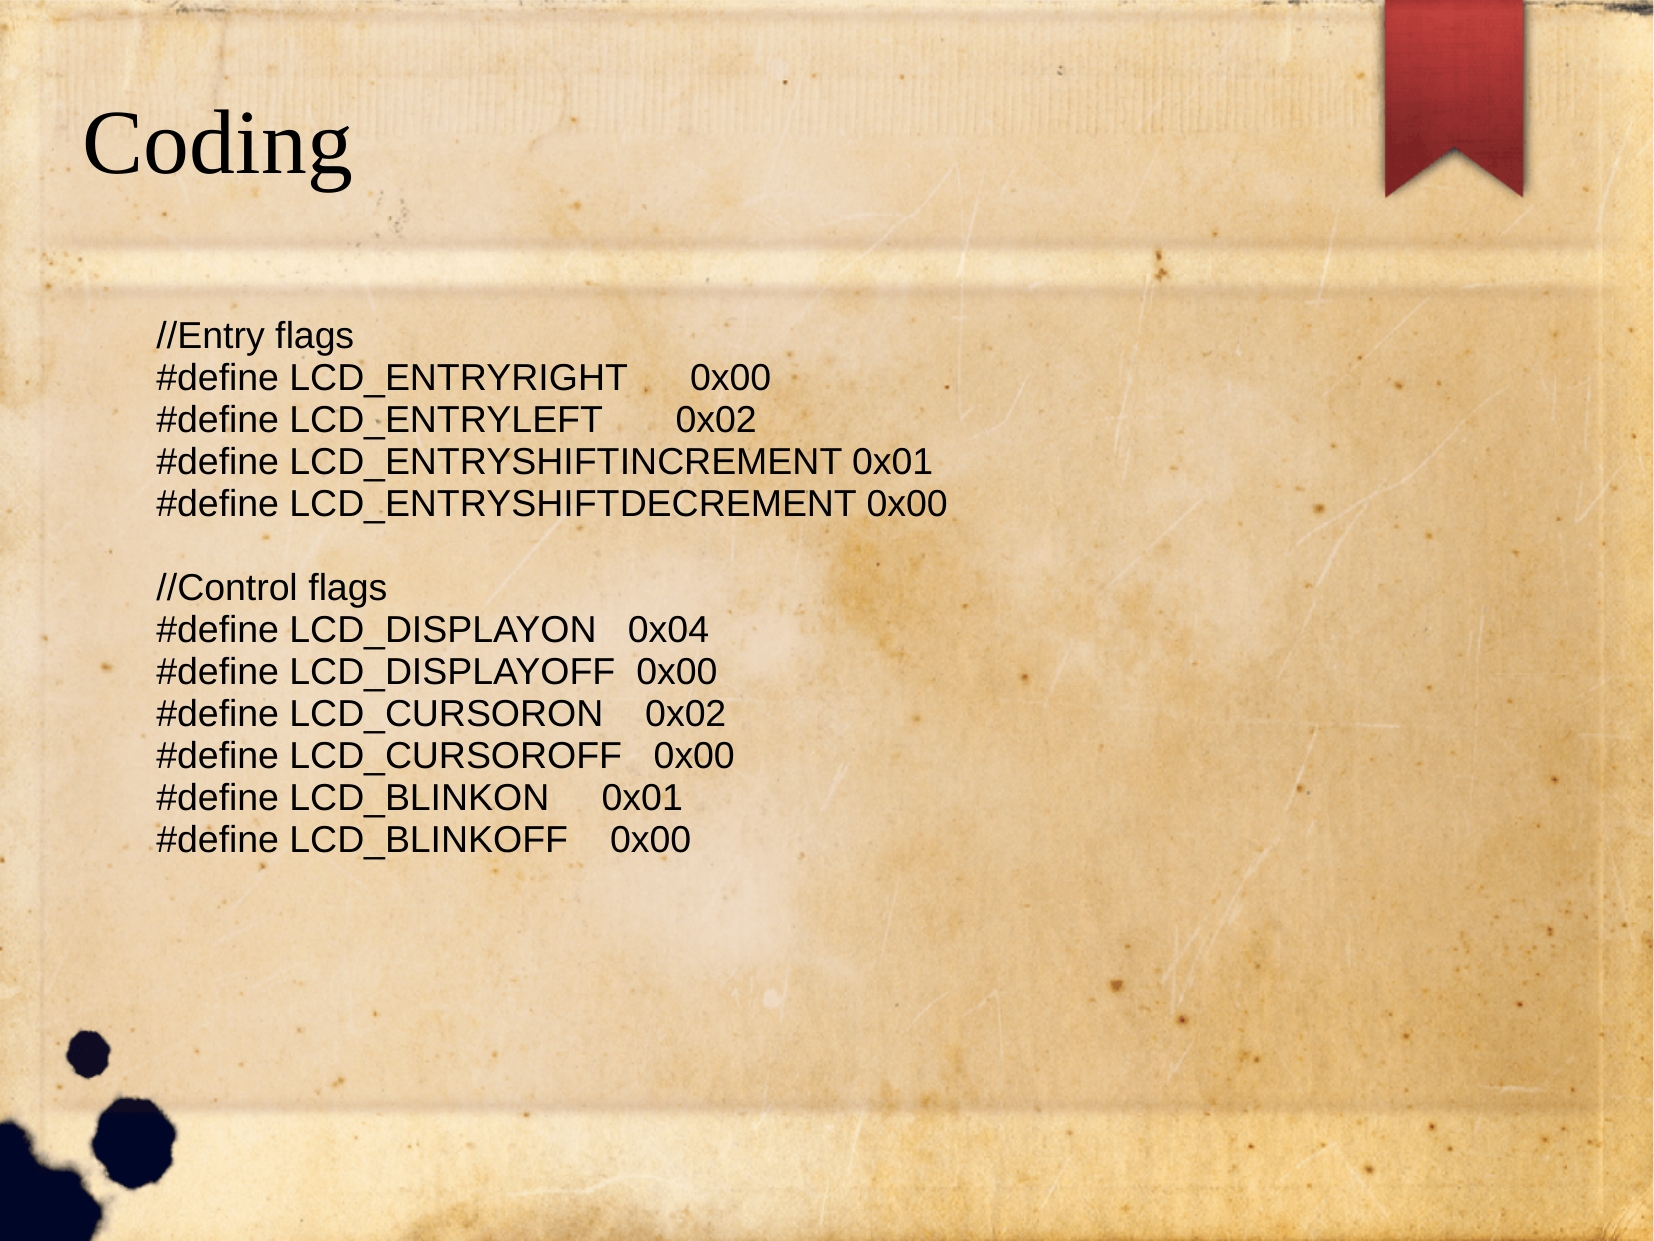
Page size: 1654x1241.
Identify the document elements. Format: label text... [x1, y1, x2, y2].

title Coding [82, 49, 1347, 237]
picture [0, 0, 1654, 1241]
text_box //Entry flags #define LCD_ENTRYRIGHT 0x00 #define LCD_ENTRYLEFT 0x02 #define LCD_ENTRYSHIFTINCREMENT 0x01 #define LCD_ENTRYSHIFTDECREMENT 0x00 //Control flags #define LCD_DISPLAYON 0x04 #define LCD_DISPLAYOFF 0x00 #define LCD_CURSORON 0x02 #define LCD_CURSOROFF 0x00 #define LCD_BLINKON 0x01 #define LCD_BLINKOFF 0x00 [141, 307, 1347, 1004]
